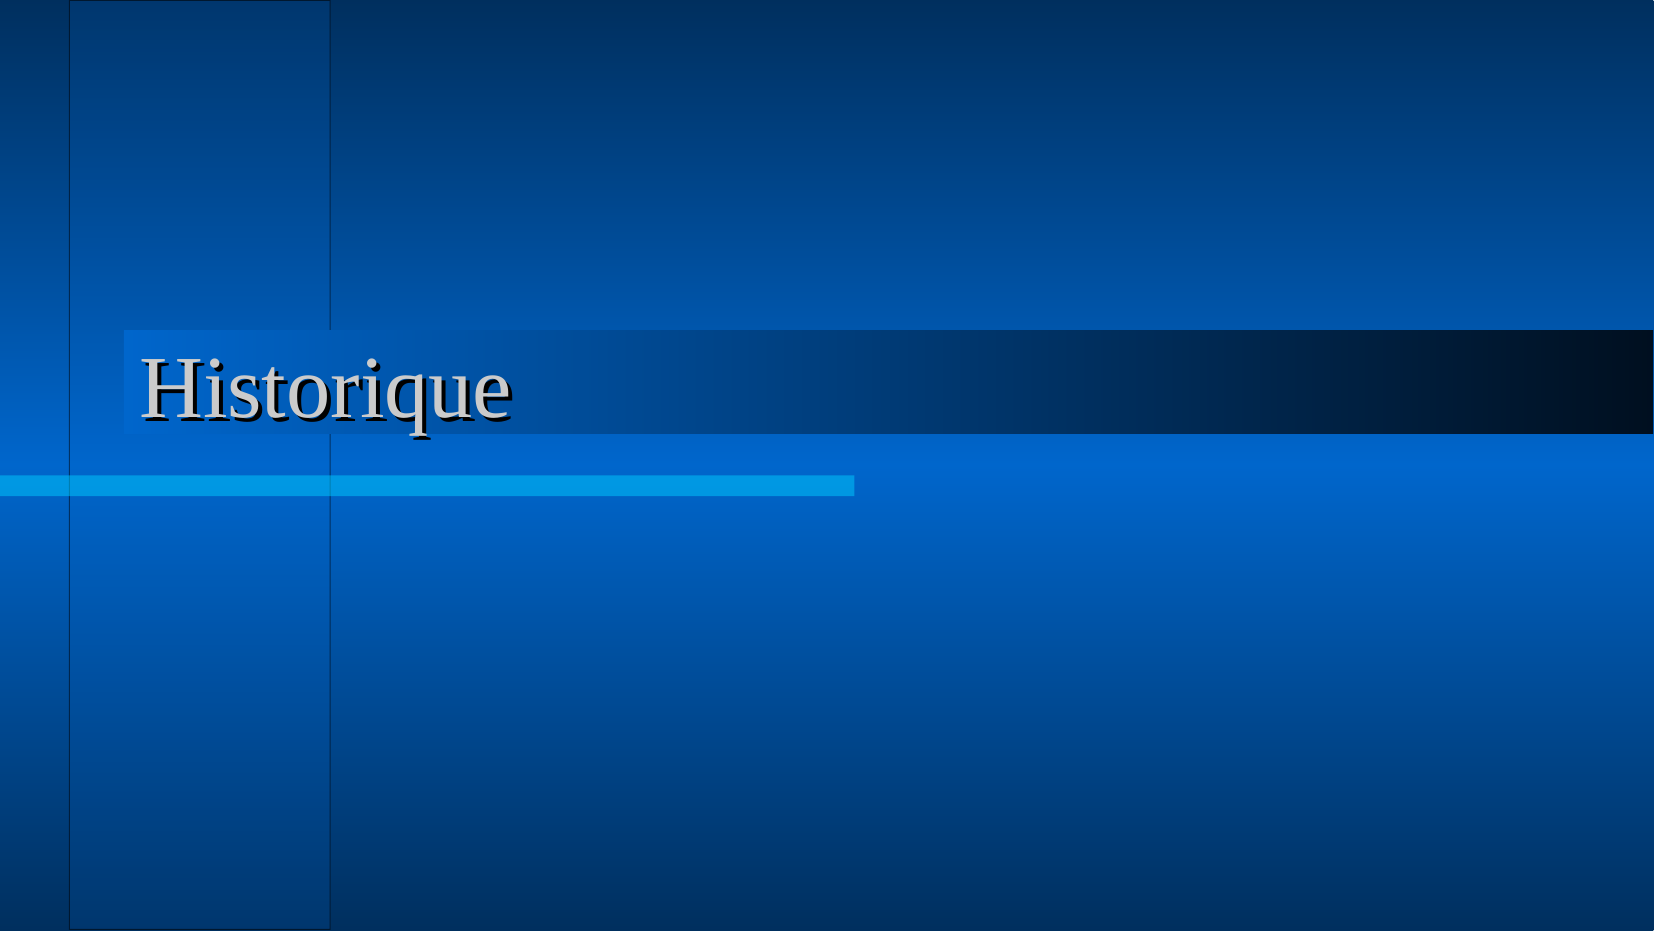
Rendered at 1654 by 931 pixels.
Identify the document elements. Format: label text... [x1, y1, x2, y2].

title Historique [124, 309, 1530, 466]
